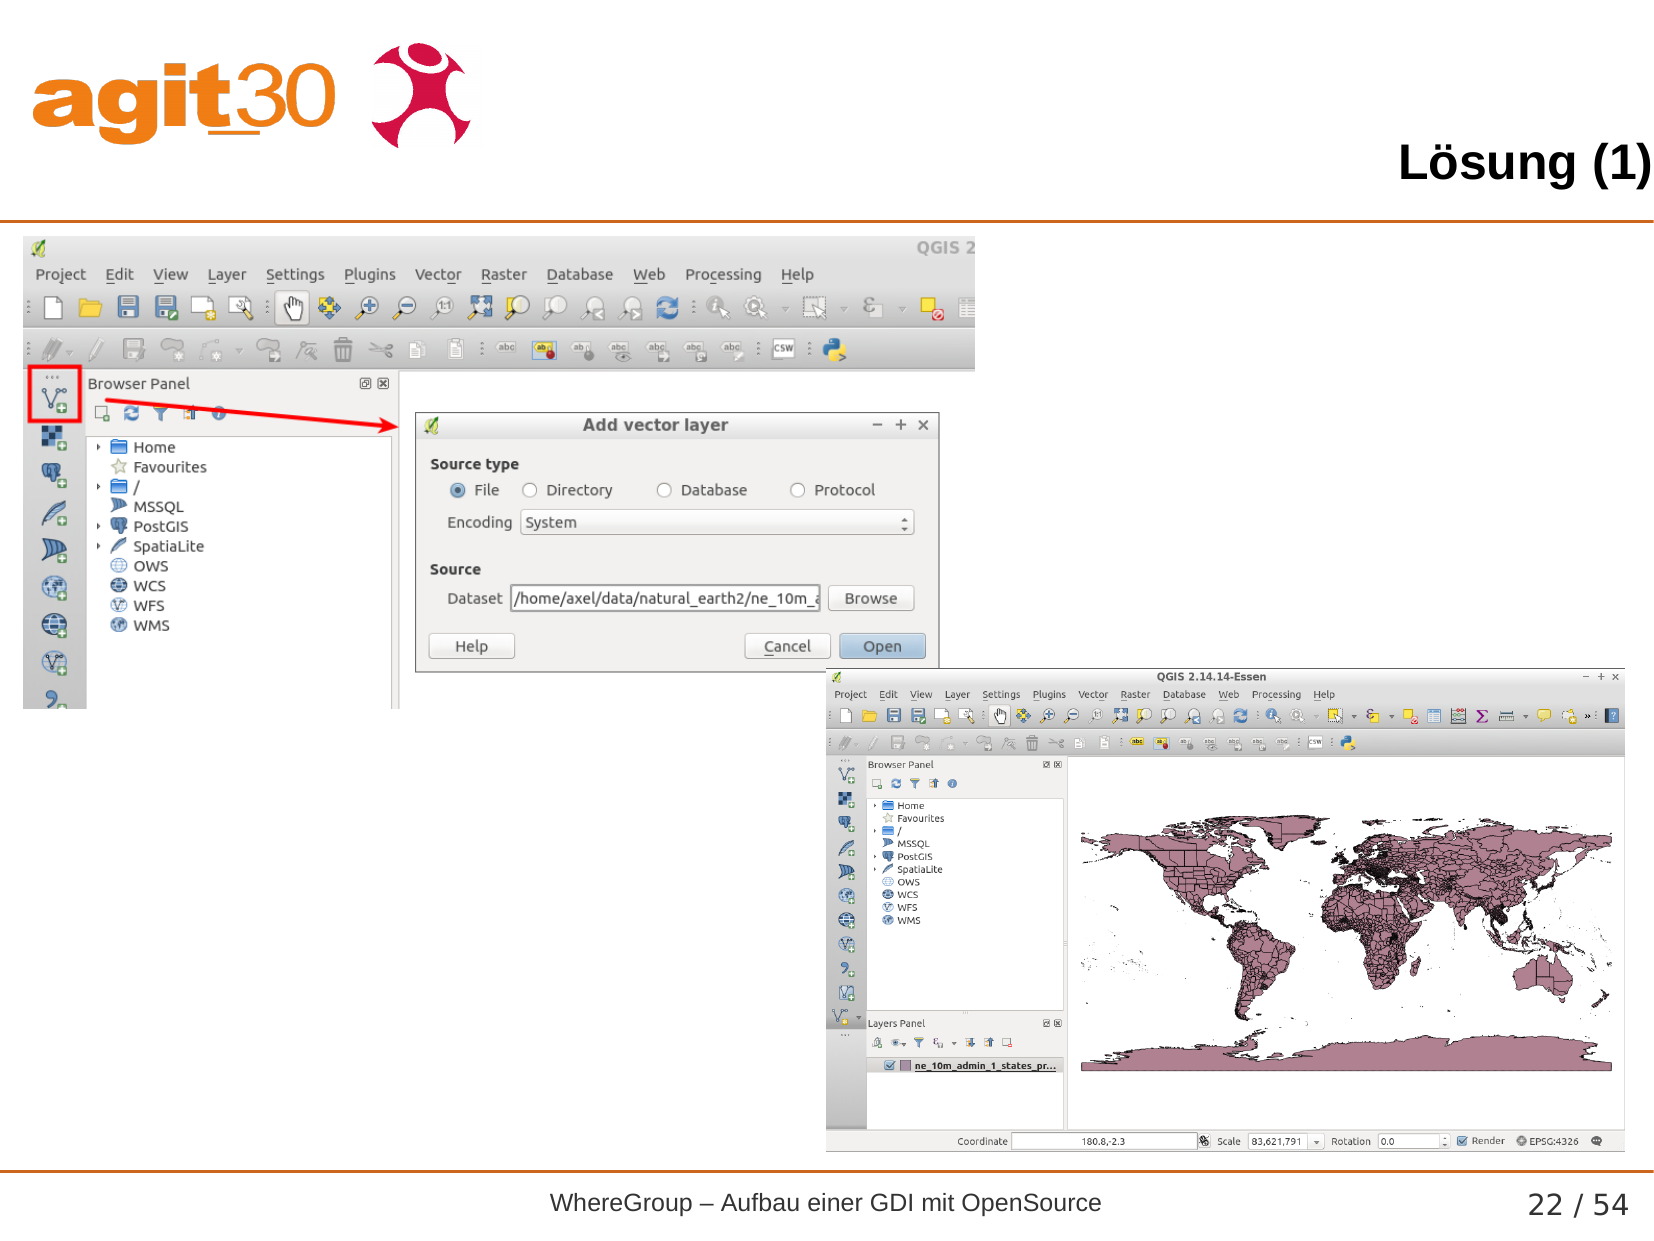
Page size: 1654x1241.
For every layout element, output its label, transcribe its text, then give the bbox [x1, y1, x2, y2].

picture [23, 236, 1625, 1152]
title Lösung (1) [265, 118, 1654, 207]
picture [29, 58, 340, 148]
